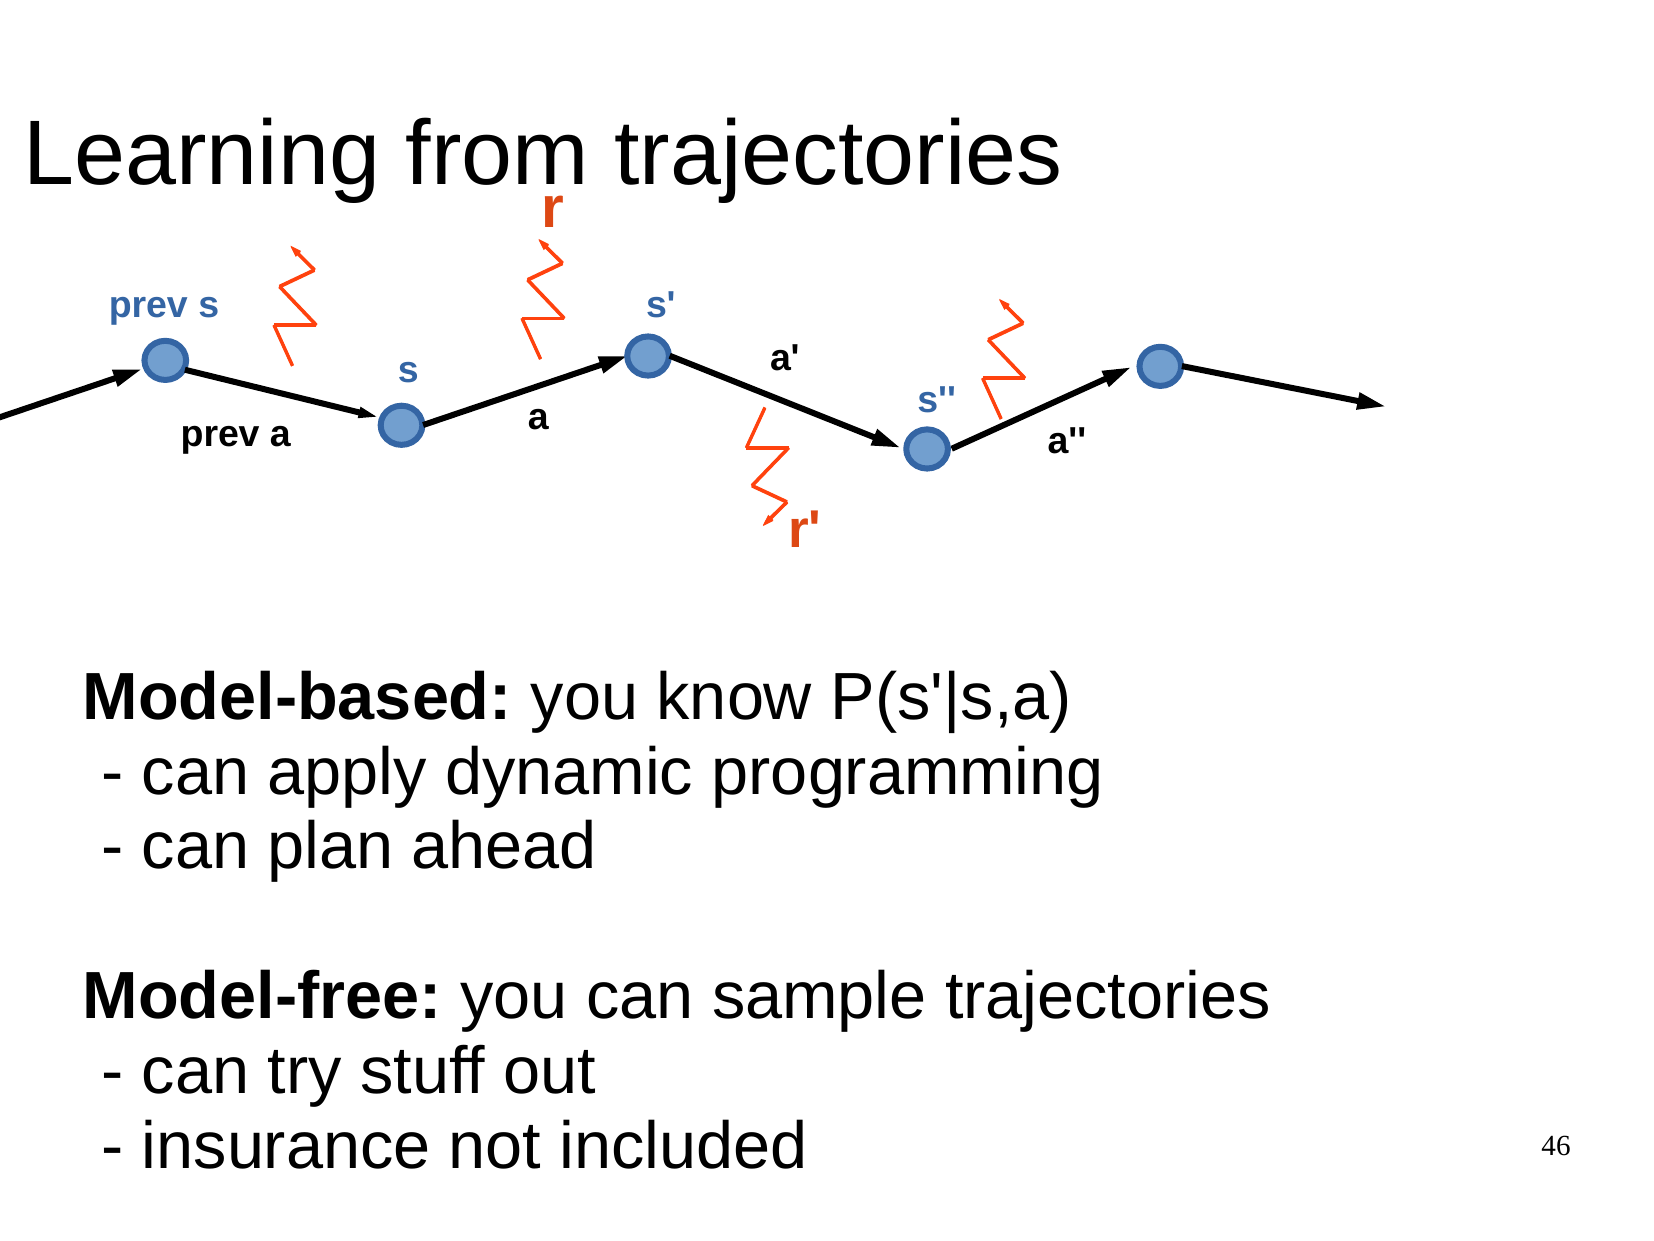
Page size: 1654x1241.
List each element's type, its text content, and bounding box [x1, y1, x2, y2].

text_box s'' [899, 367, 975, 431]
text_box prev a [162, 402, 309, 466]
text_box [1139, 346, 1181, 386]
text_box s [380, 338, 437, 401]
title Learning from trajectories [23, 49, 1512, 257]
text_box [144, 340, 187, 380]
title Model-based: you know P(s'|s,a) - can apply dynamic programming - can plan ahead Model-free: you can sample trajectories - can try stuff out - insurance not included [82, 658, 1571, 1183]
text_box r [381, 164, 582, 251]
text_box r' [641, 488, 842, 576]
text_box a' [752, 326, 818, 390]
text_box [380, 405, 423, 445]
text_box s' [628, 273, 694, 336]
text_box a [510, 385, 567, 449]
text_box [906, 429, 948, 469]
text_box a'' [1029, 408, 1105, 472]
text_box prev s [90, 273, 237, 336]
text_box [627, 336, 669, 376]
